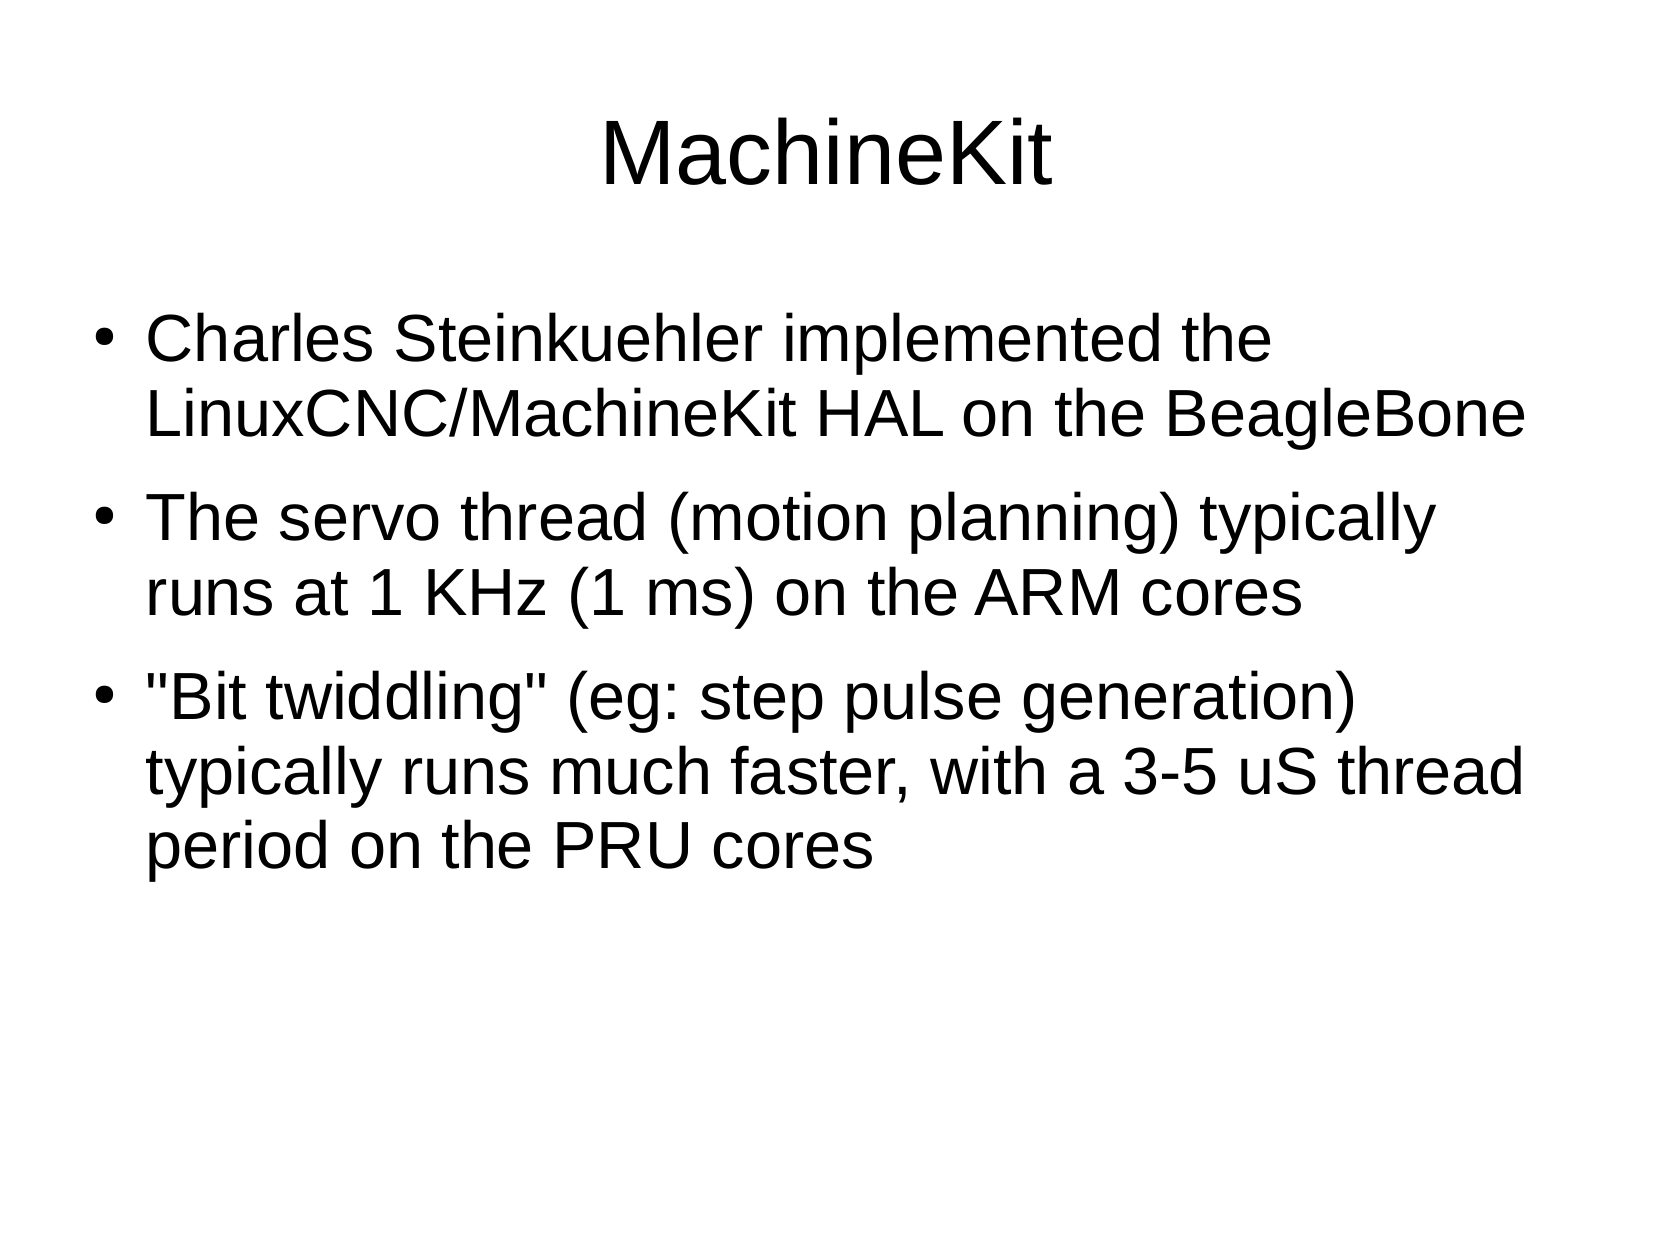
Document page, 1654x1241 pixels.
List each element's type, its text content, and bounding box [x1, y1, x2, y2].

title MachineKit [82, 49, 1571, 257]
list Charles Steinkuehler implemented the LinuxCNC/MachineKit HAL on the BeagleBone The servo thread (motion planning) typically runs at 1 KHz (1 ms) on the ARM cores "Bit twiddling" (eg: step pulse generation) typically runs much faster, with a 3-5 uS thread period on the PRU cores [75, 300, 1564, 1021]
